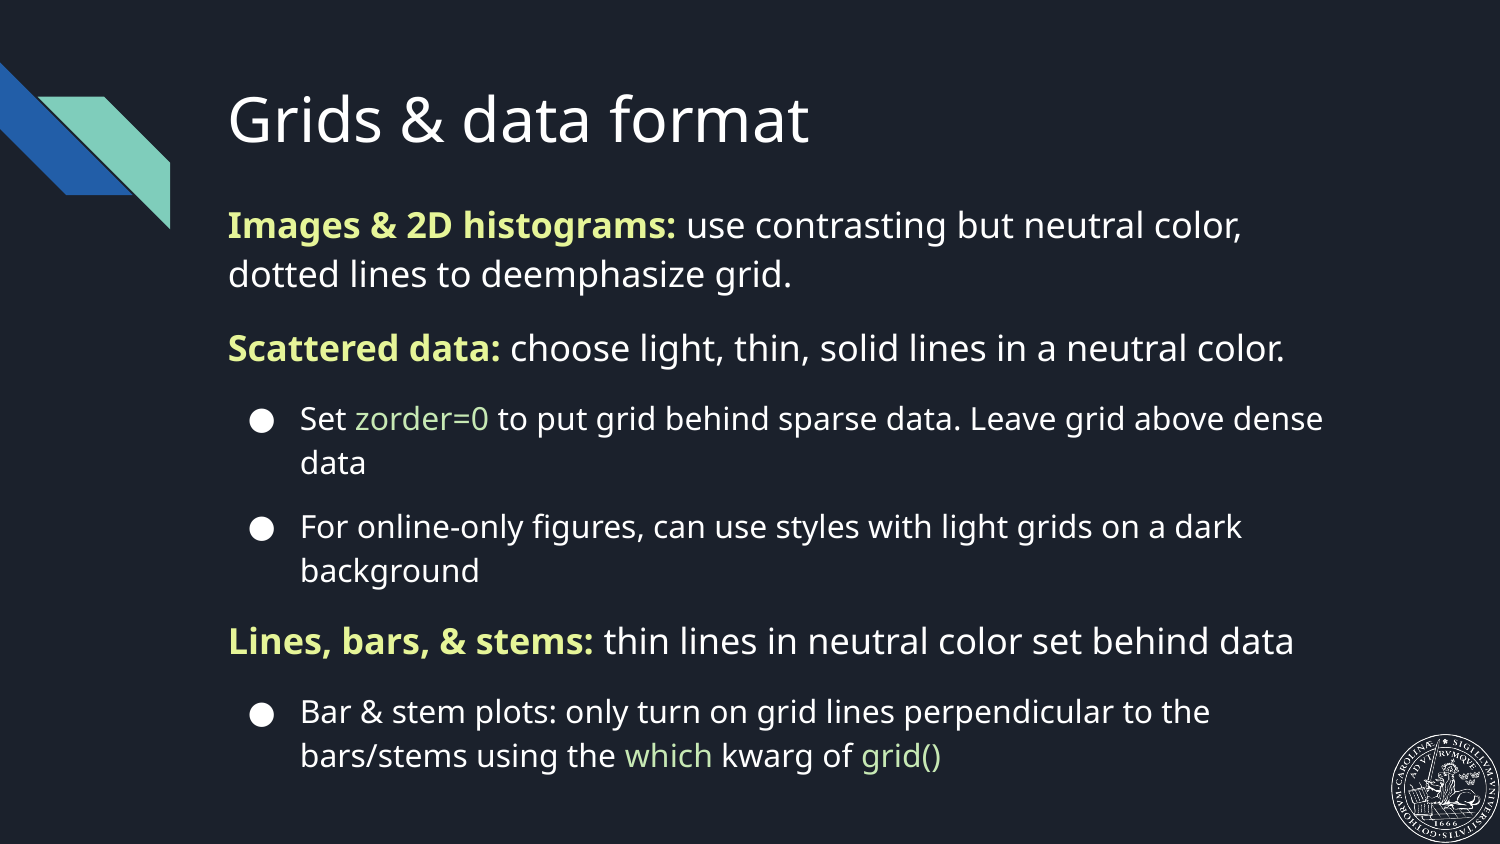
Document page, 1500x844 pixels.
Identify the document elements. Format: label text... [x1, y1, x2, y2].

picture [1382, 724, 1500, 844]
list Images & 2D histograms: use contrasting but neutral color, dotted lines to deemphasize grid. Scattered data: choose light, thin, solid lines in a neutral color. Set zorder=0 to put grid behind sparse data. Leave grid above dense data For online-only figures, can use styles with light grids on a dark background Lines, bars, & stems: thin lines in neutral color set behind data Bar & stem plots: only turn on grid lines perpendicular to the bars/stems using the which kwarg of grid() [212, 215, 1368, 794]
title Grids & data format [212, 64, 1368, 215]
